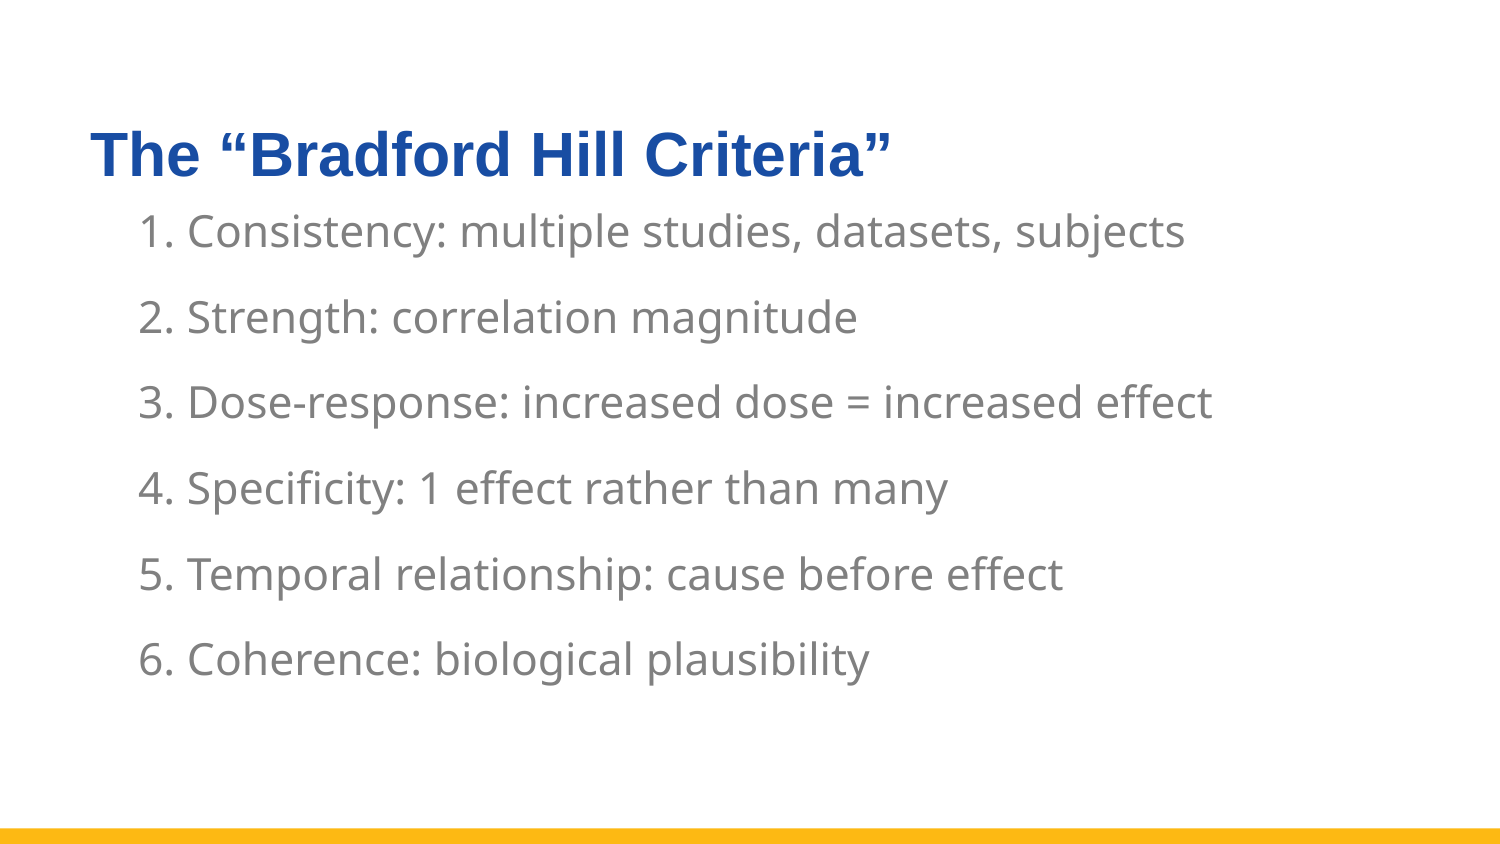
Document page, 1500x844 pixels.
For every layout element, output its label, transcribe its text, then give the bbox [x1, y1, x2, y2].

title The “Bradford Hill Criteria” [75, 0, 1425, 197]
list 1. Consistency: multiple studies, datasets, subjects 2. Strength: correlation magnitude 3. Dose-response: increased dose = increased effect 4. Specificity: 1 effect rather than many 5. Temporal relationship: cause before effect 6. Coherence: biological plausibility [75, 197, 1425, 687]
